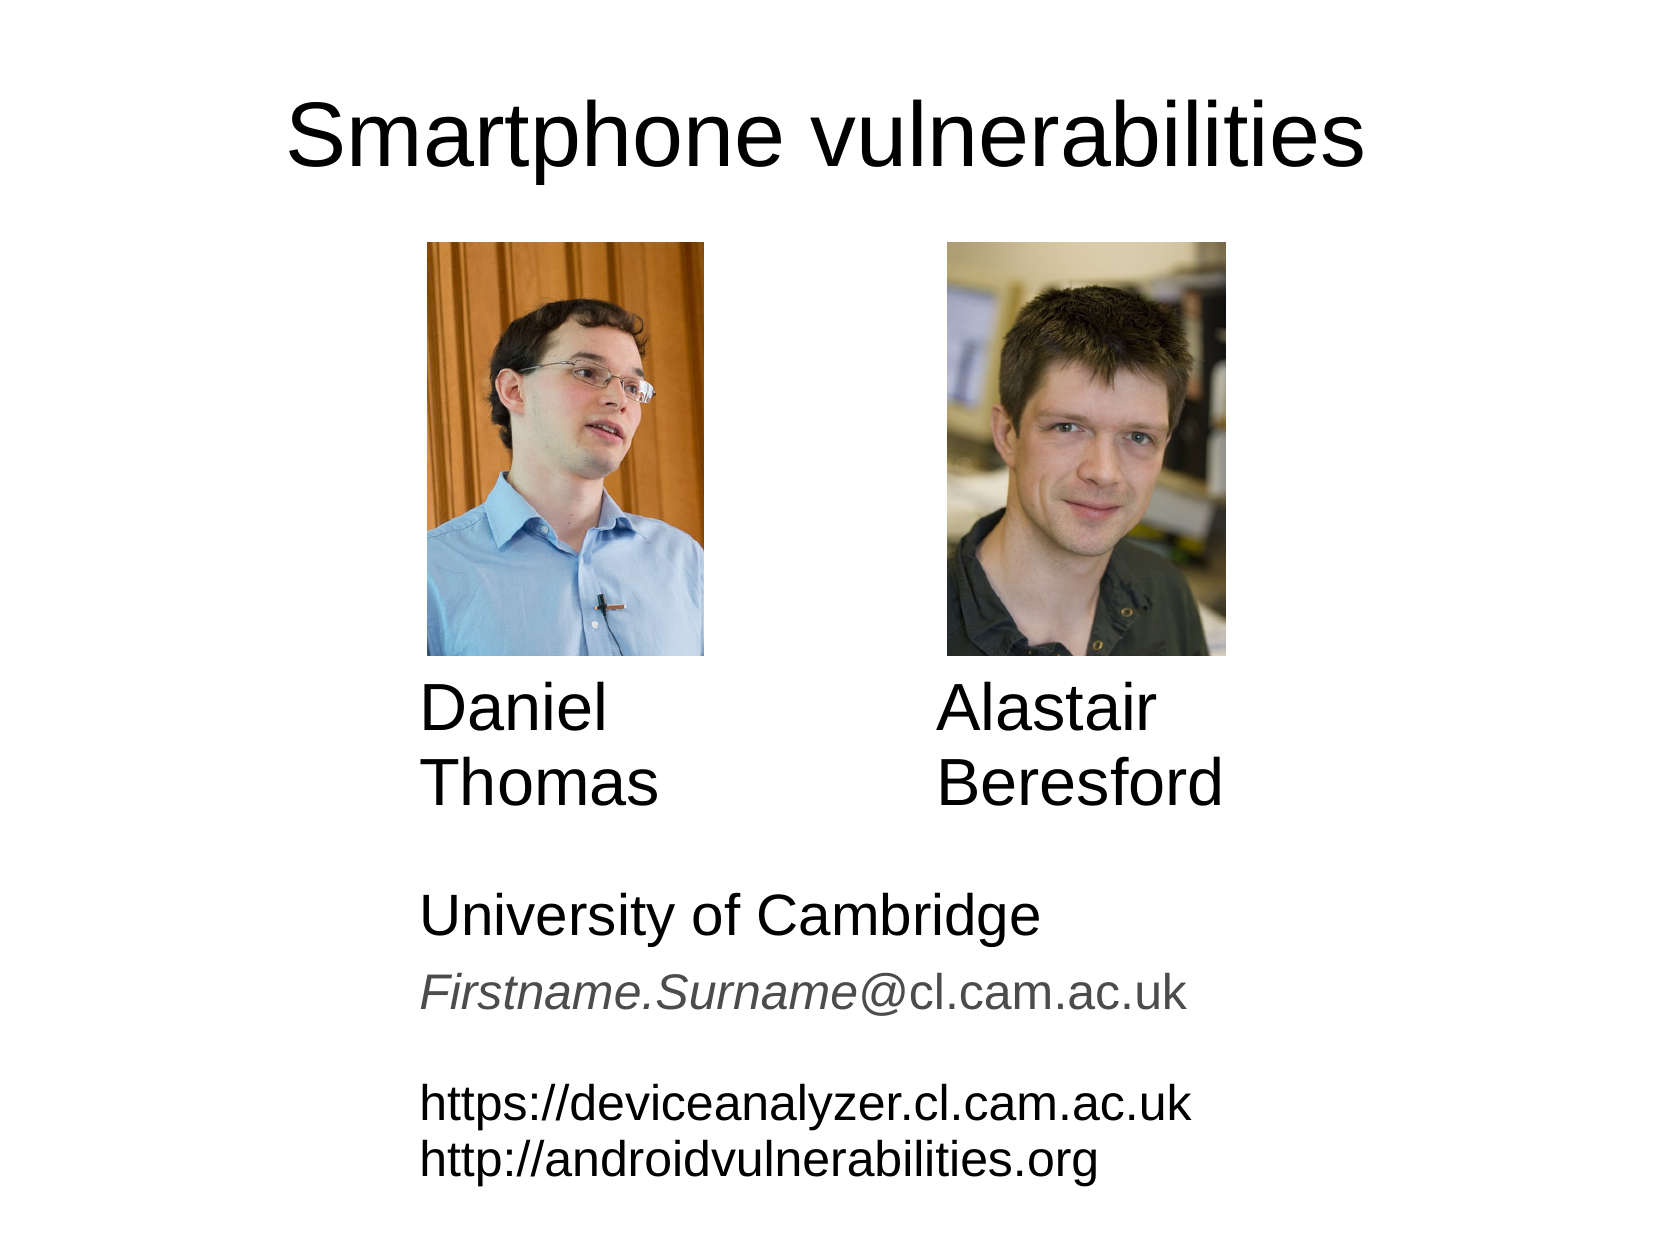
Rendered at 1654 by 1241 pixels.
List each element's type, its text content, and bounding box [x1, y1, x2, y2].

picture [427, 242, 704, 656]
title Smartphone vulnerabilities [82, 31, 1571, 239]
subtitle Daniel Alastair Thomas Beresford University of Cambridge Firstname.Surname@cl.cam.ac.uk https://deviceanalyzer.cl.cam.ac.uk http://androidvulnerabilities.org [271, 70, 1654, 1241]
picture [947, 242, 1226, 656]
